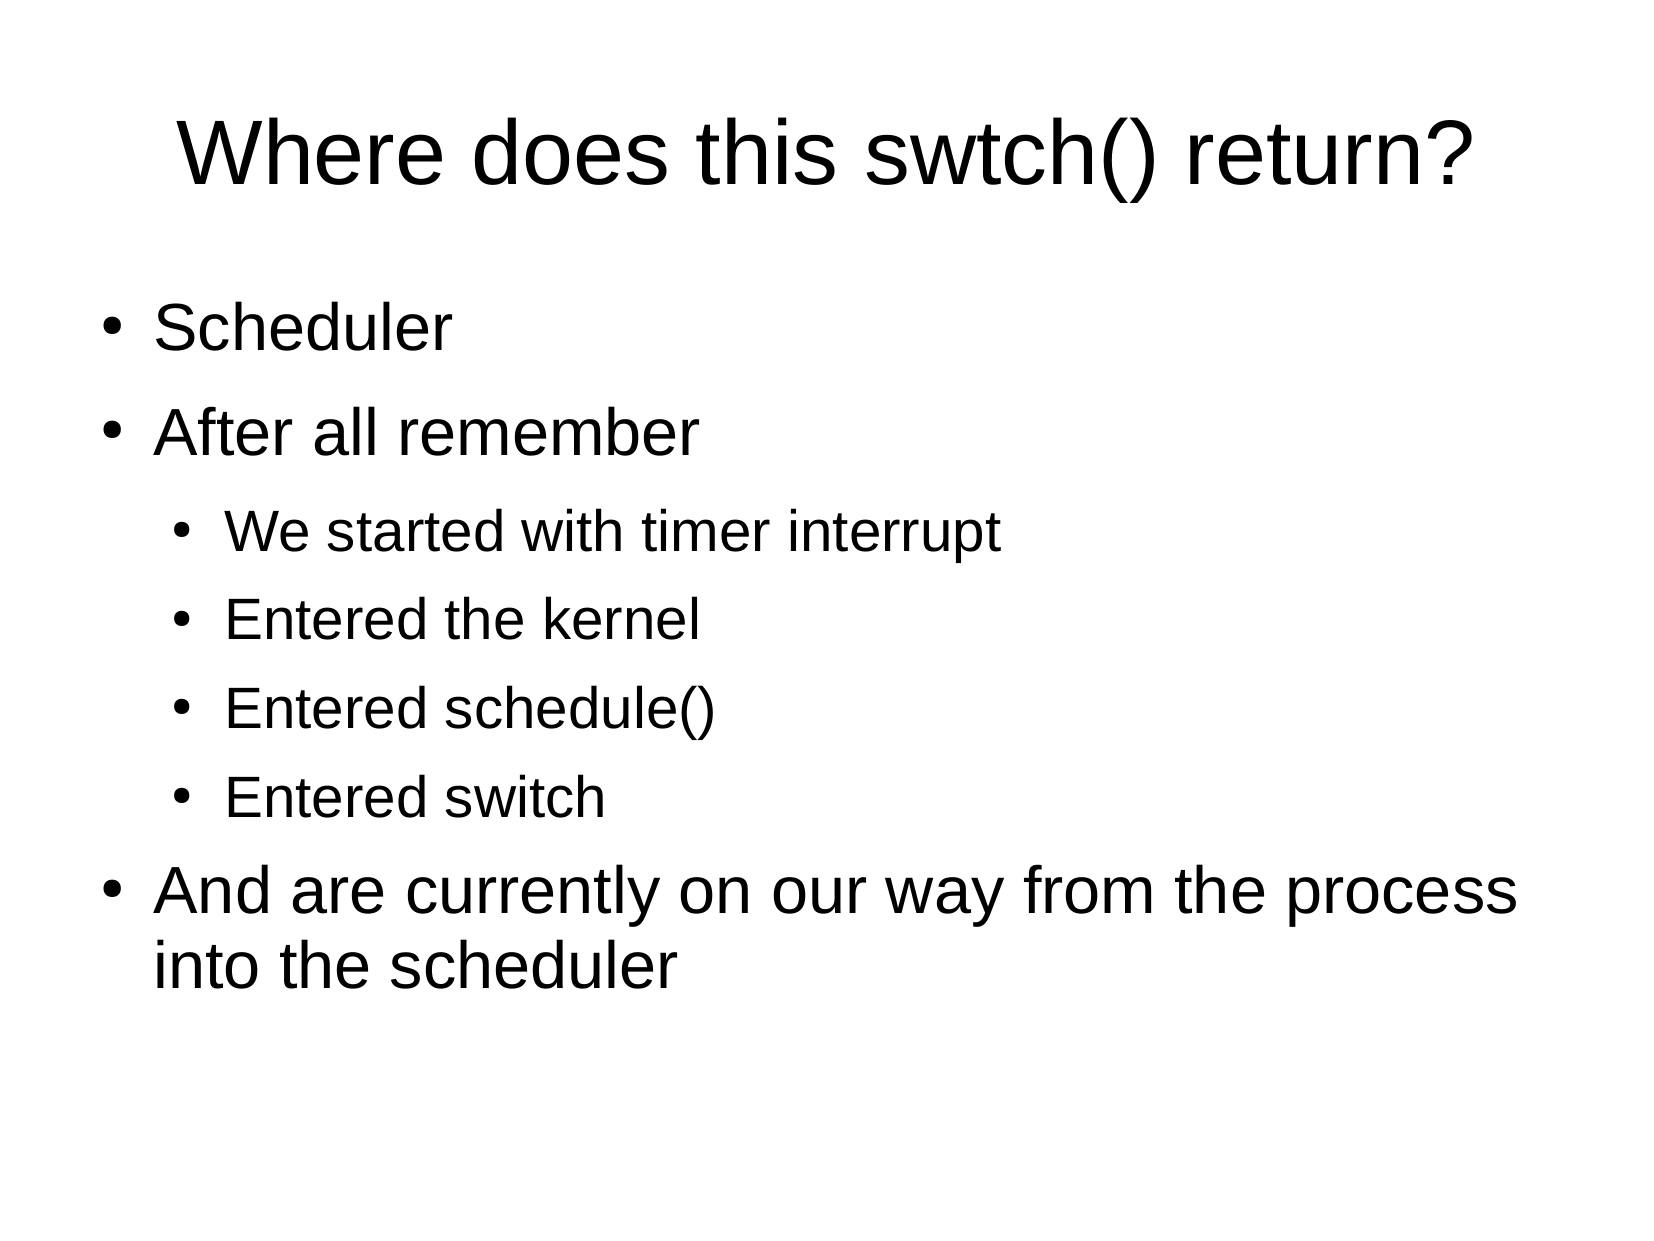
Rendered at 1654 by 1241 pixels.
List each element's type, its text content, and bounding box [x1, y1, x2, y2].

title Where does this swtch() return? [82, 49, 1571, 257]
list Scheduler After all remember We started with timer interrupt Entered the kernel Entered schedule() Entered switch And are currently on our way from the process into the scheduler [82, 290, 1571, 1010]
